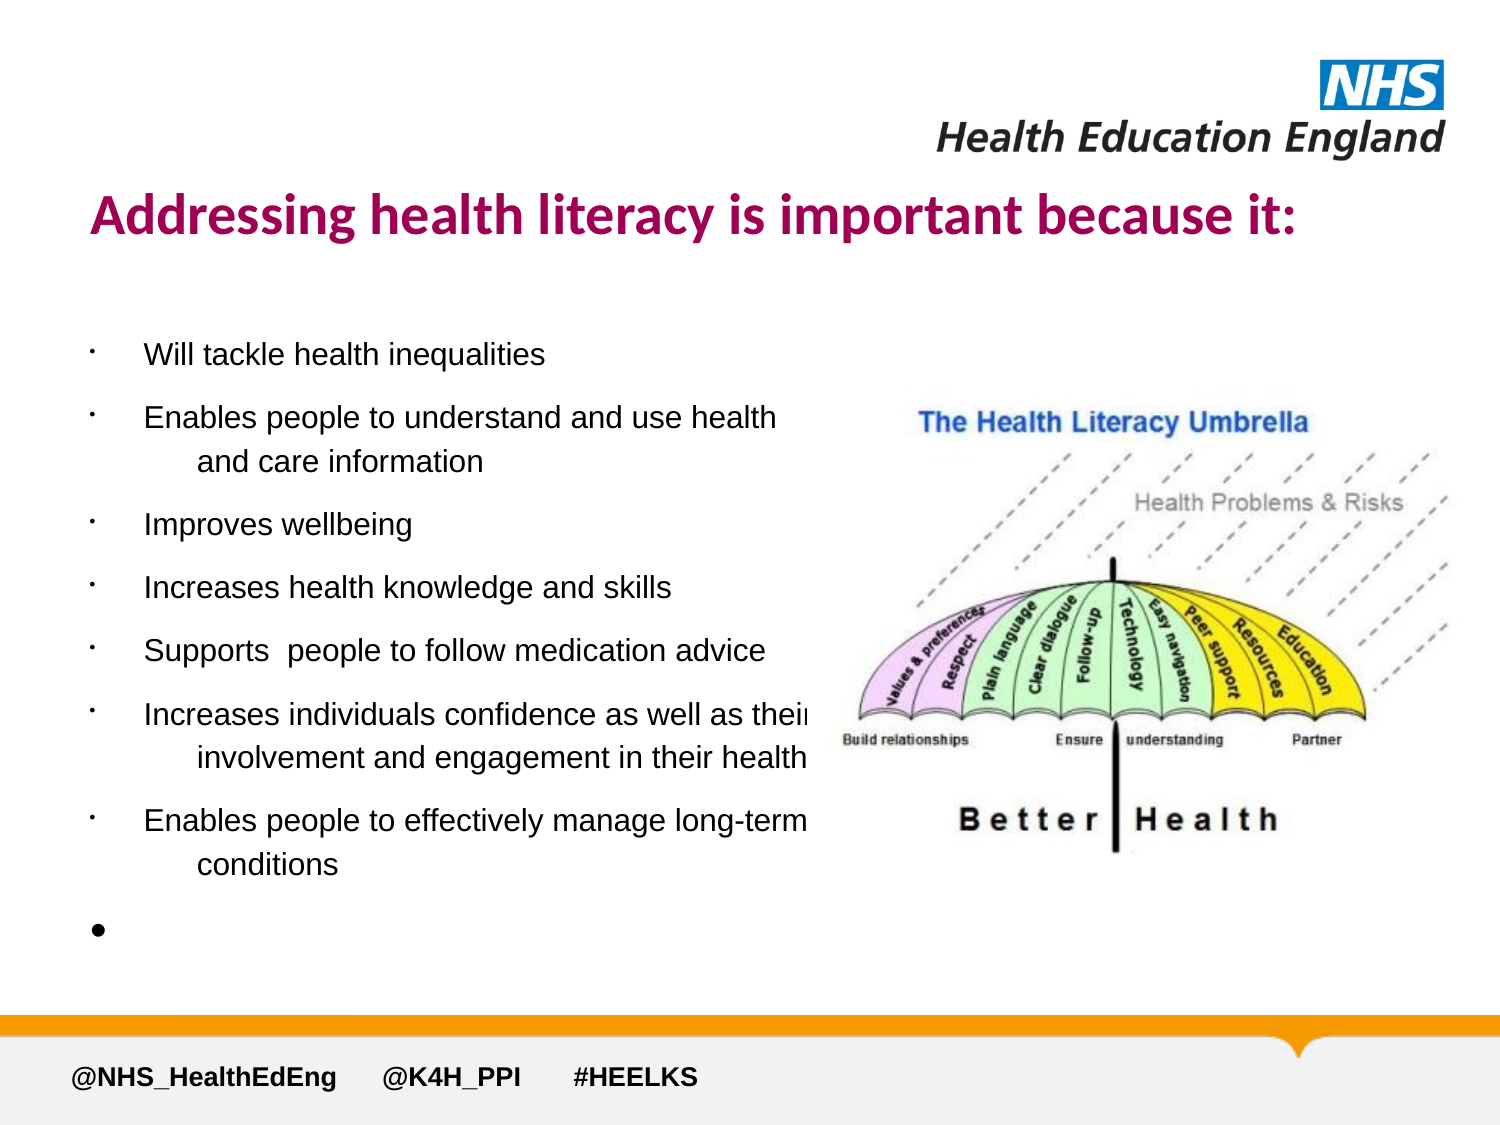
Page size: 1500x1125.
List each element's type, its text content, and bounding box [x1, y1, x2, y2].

title Addressing health literacy is important because it: [75, 168, 1351, 280]
list Will tackle health inequalities Enables people to understand and use health and care information Improves wellbeing Increases health knowledge and skills Supports people to follow medication advice Increases individuals confidence as well as their involvement and engagement in their health Enables people to effectively manage long-term conditions [24, 320, 833, 1013]
text_box @NHS_HealthEdEng @K4H_PPI #HEELKS [55, 1052, 932, 1113]
picture [807, 387, 1489, 855]
